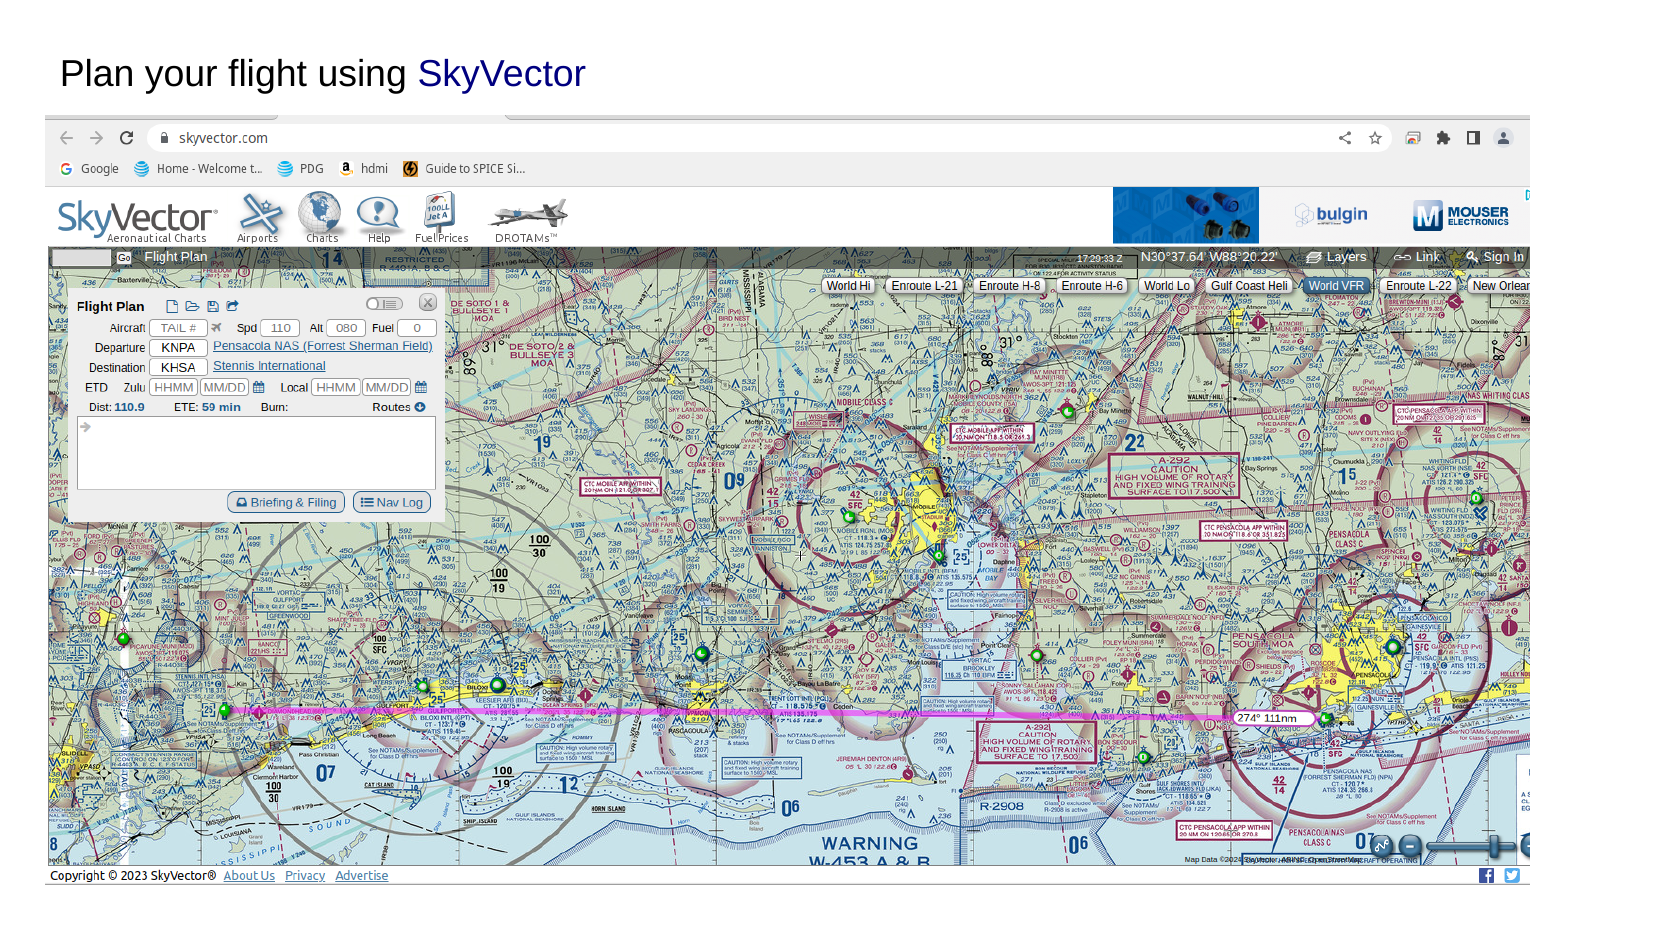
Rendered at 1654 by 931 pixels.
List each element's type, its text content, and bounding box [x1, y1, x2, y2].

picture [45, 115, 1531, 886]
text_box Plan your flight using SkyVector [45, 45, 1621, 354]
